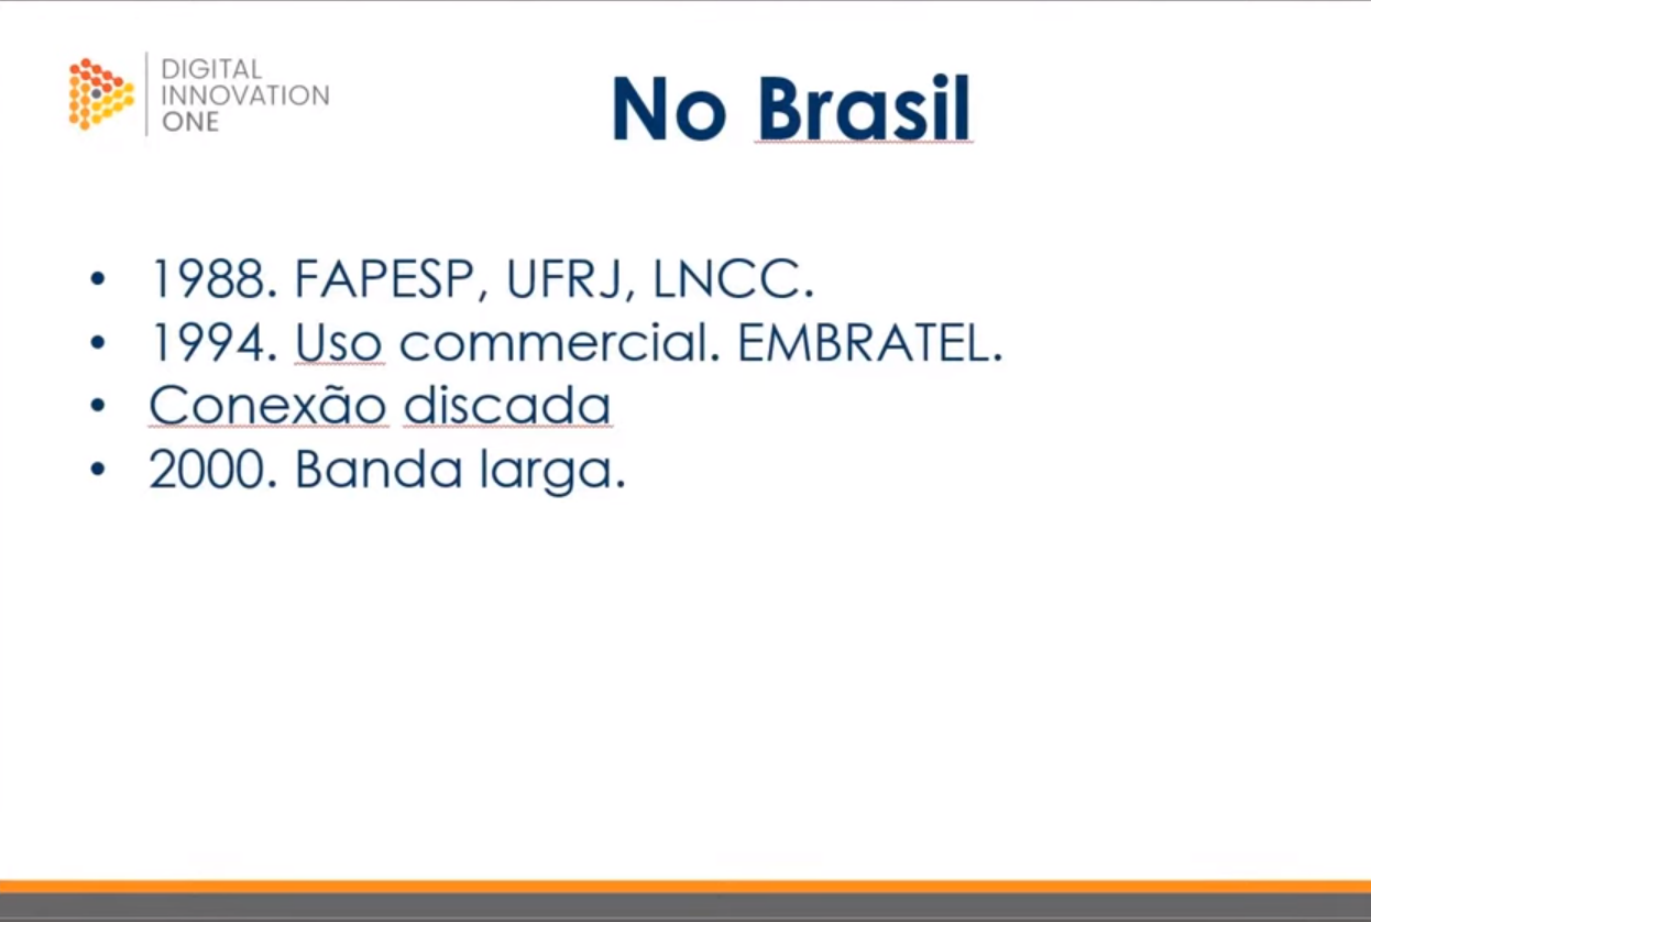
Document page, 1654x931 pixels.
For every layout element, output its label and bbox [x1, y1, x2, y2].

picture [0, 0, 1371, 922]
